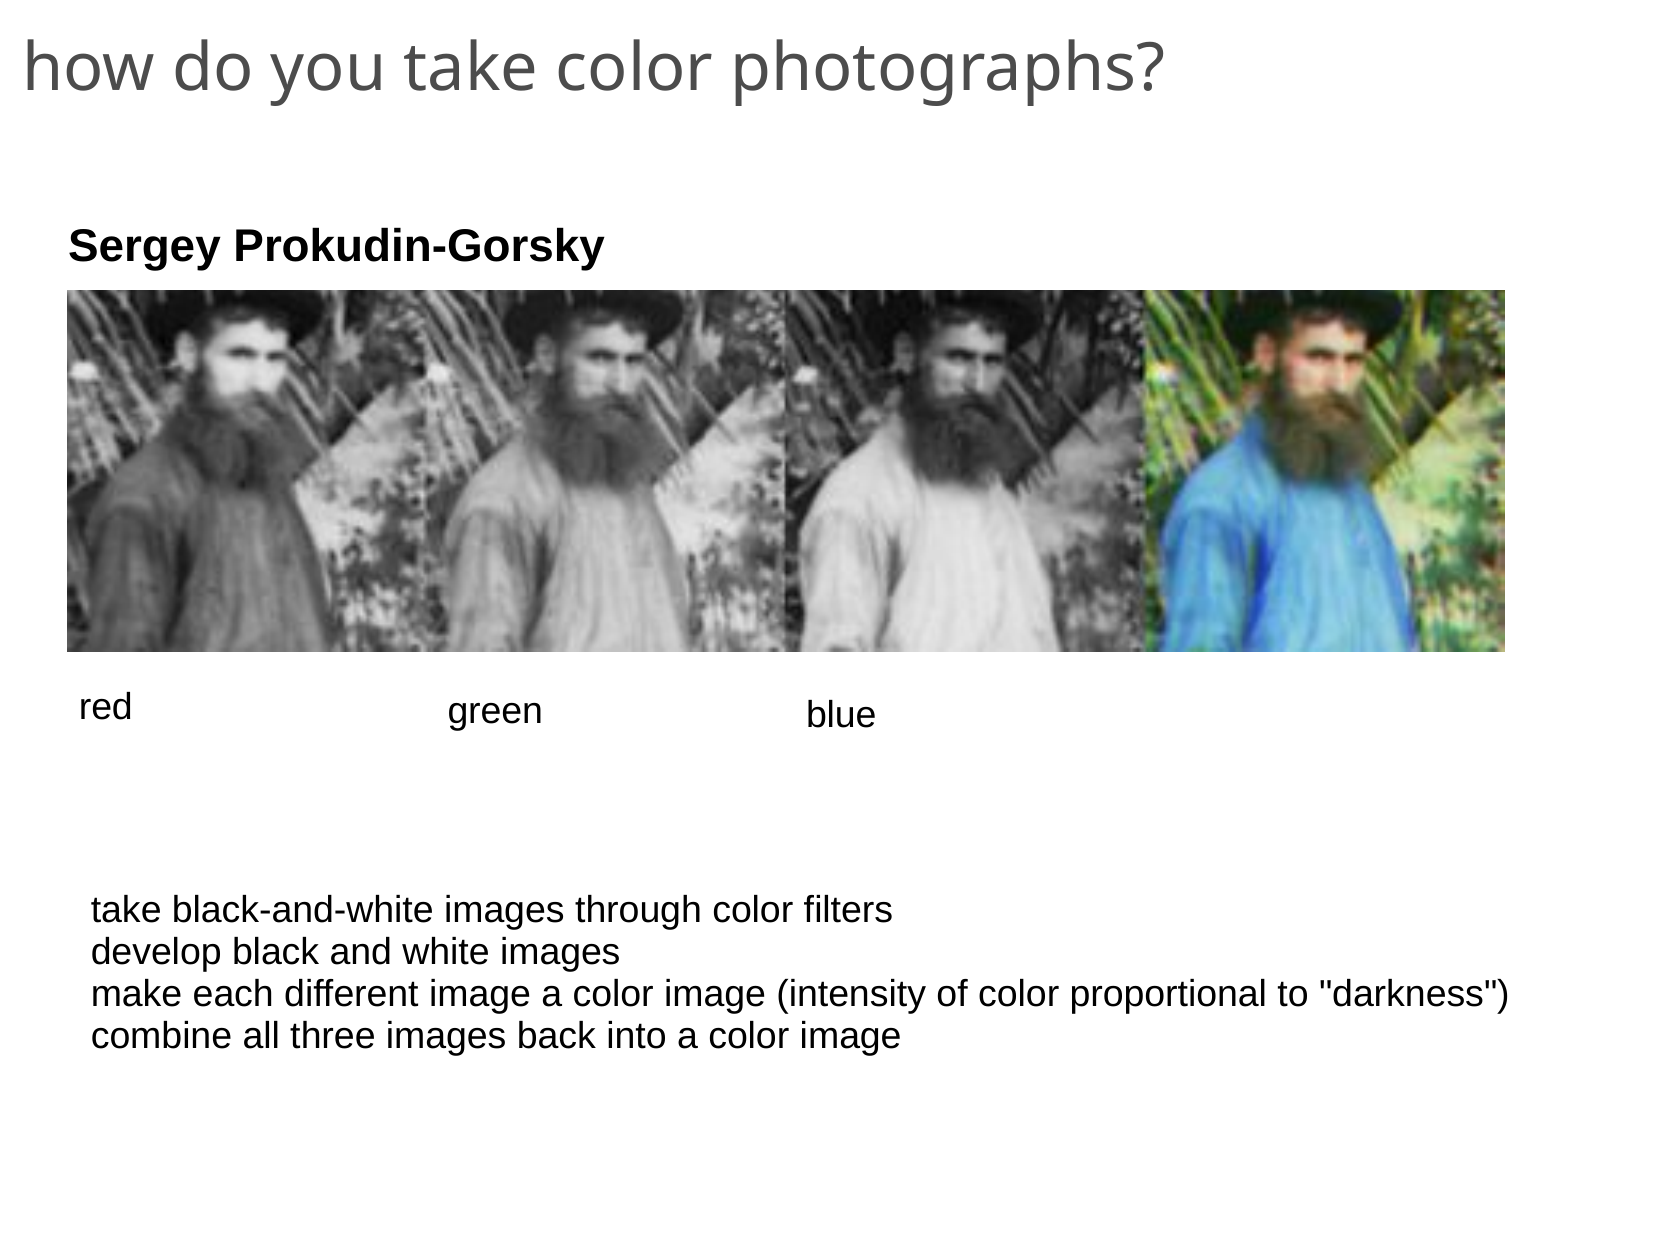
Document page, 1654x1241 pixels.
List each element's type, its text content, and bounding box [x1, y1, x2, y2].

text_box blue [791, 685, 924, 743]
text_box take black-and-white images through color filters develop black and white images make each different image a color image (intensity of color proportional to "darkness") combine all three images back into a color image [76, 881, 1551, 1065]
text_box green [432, 681, 597, 739]
text_box Sergey Prokudin-Gorsky [53, 212, 620, 327]
text_box red [64, 677, 229, 735]
title how do you take color photographs? [22, 19, 1654, 213]
picture [67, 290, 1505, 652]
